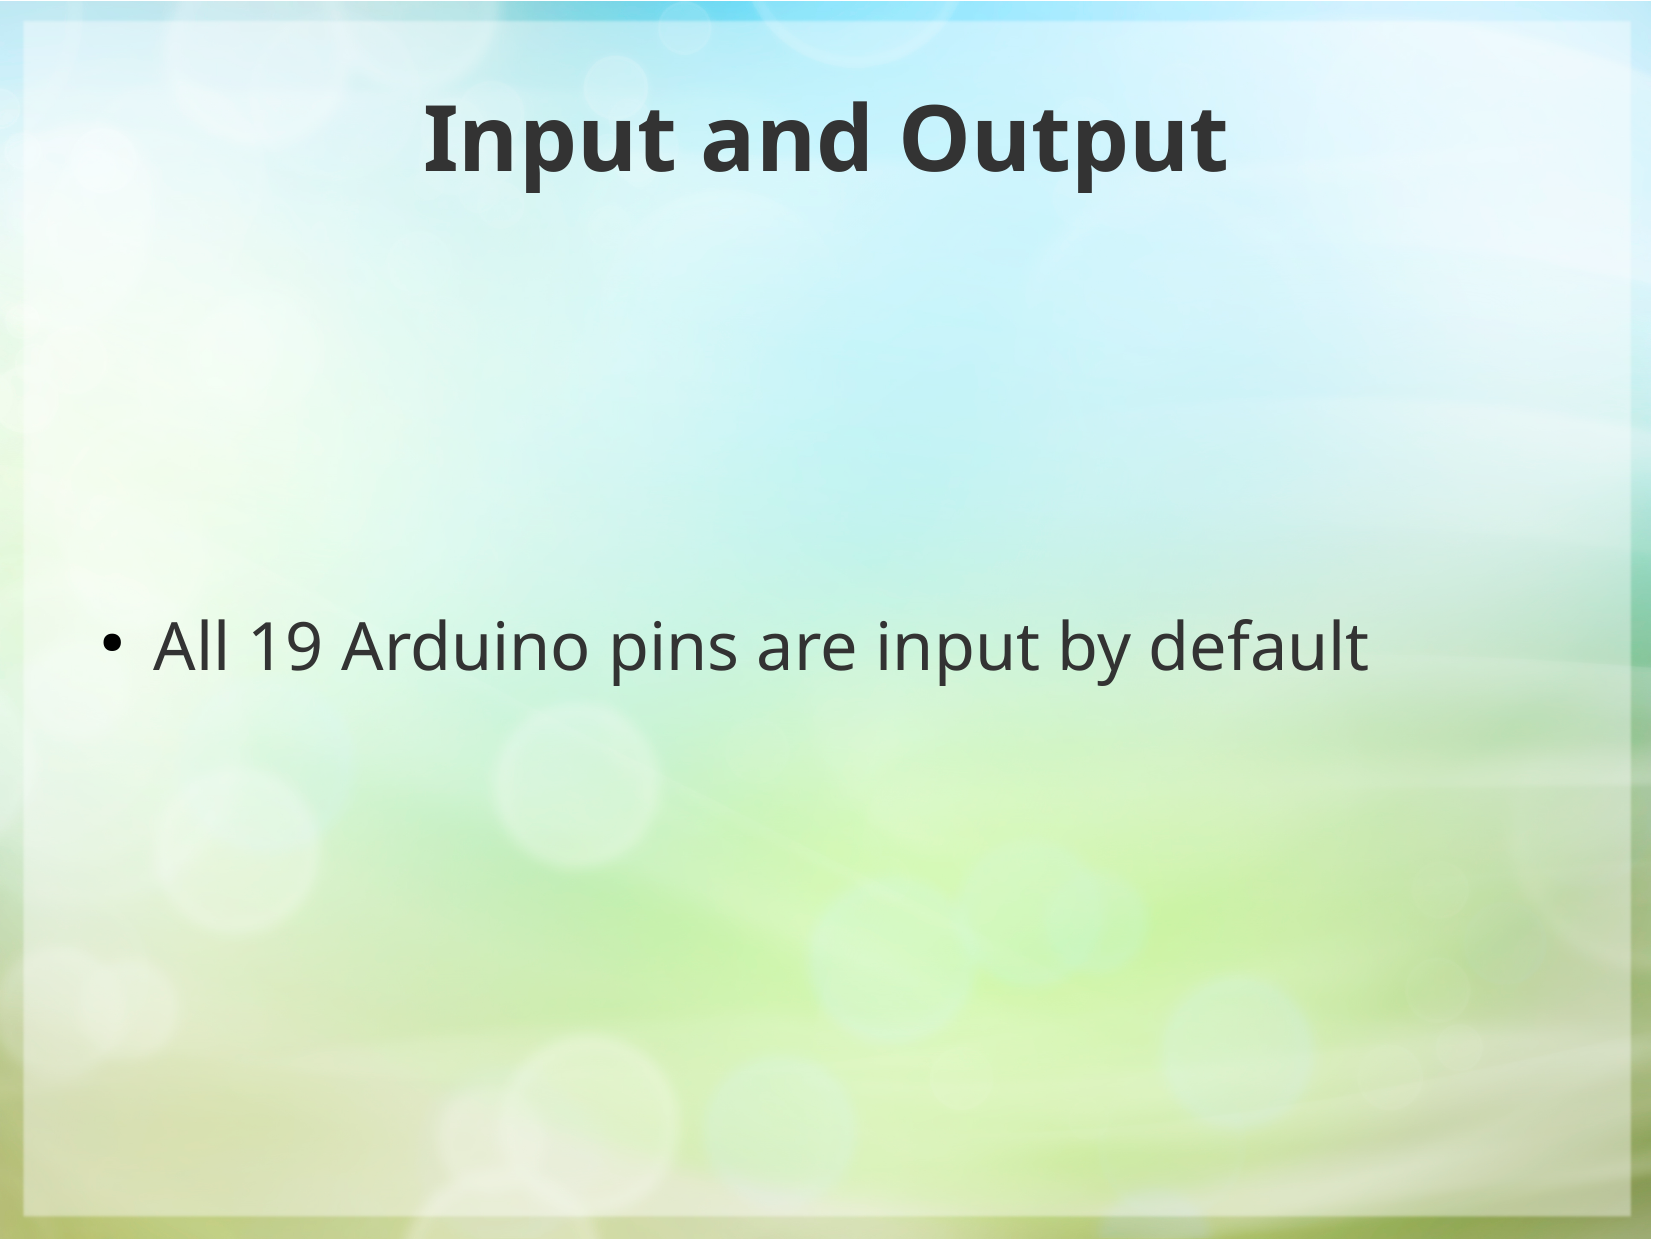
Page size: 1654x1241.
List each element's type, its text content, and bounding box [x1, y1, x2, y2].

picture [0, 1, 1651, 1239]
title Input and Output [82, 60, 1571, 211]
list All 19 Arduino pins are input by default [82, 285, 1571, 1005]
